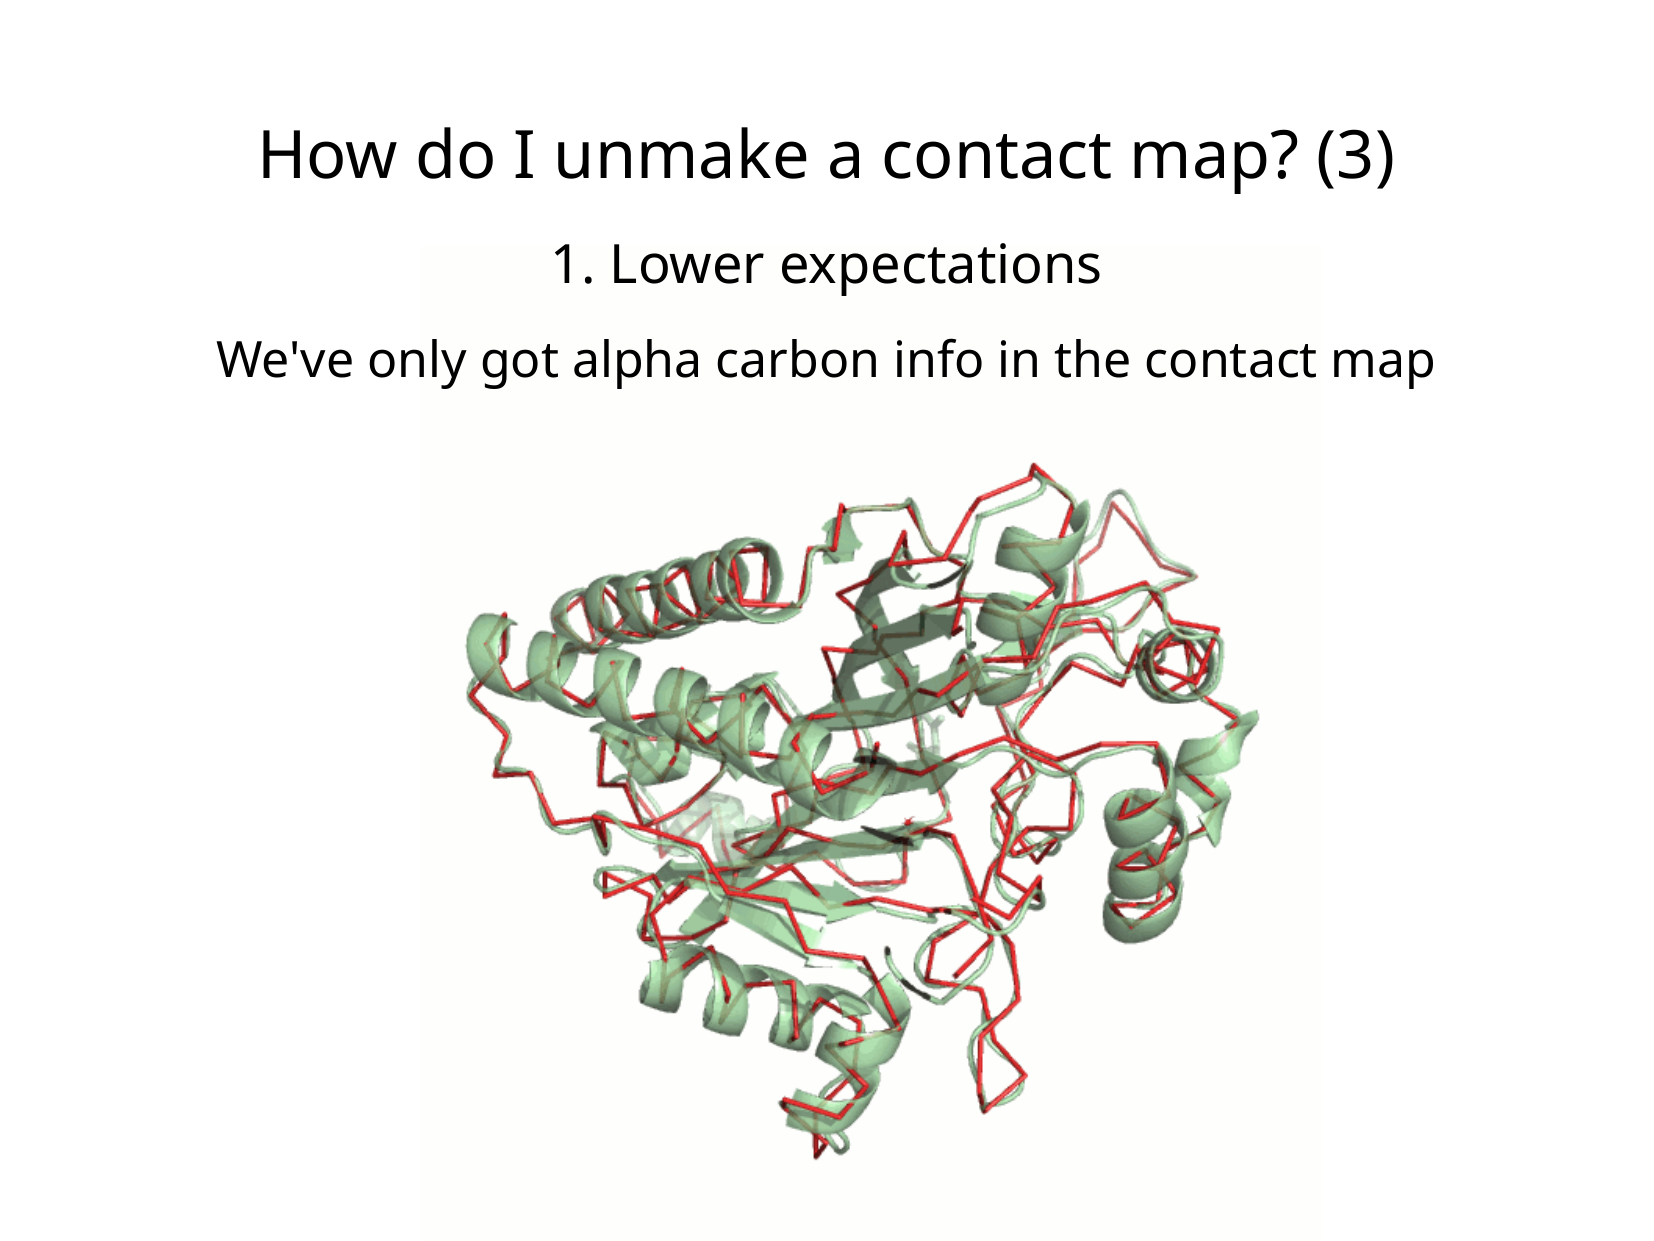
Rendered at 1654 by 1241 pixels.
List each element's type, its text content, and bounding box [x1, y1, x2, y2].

picture [420, 946, 1322, 1241]
title How do I unmake a contact map? (3) [82, 49, 1571, 225]
list 1. Lower expectations We've only got alpha carbon info in the contact map [82, 225, 1571, 946]
